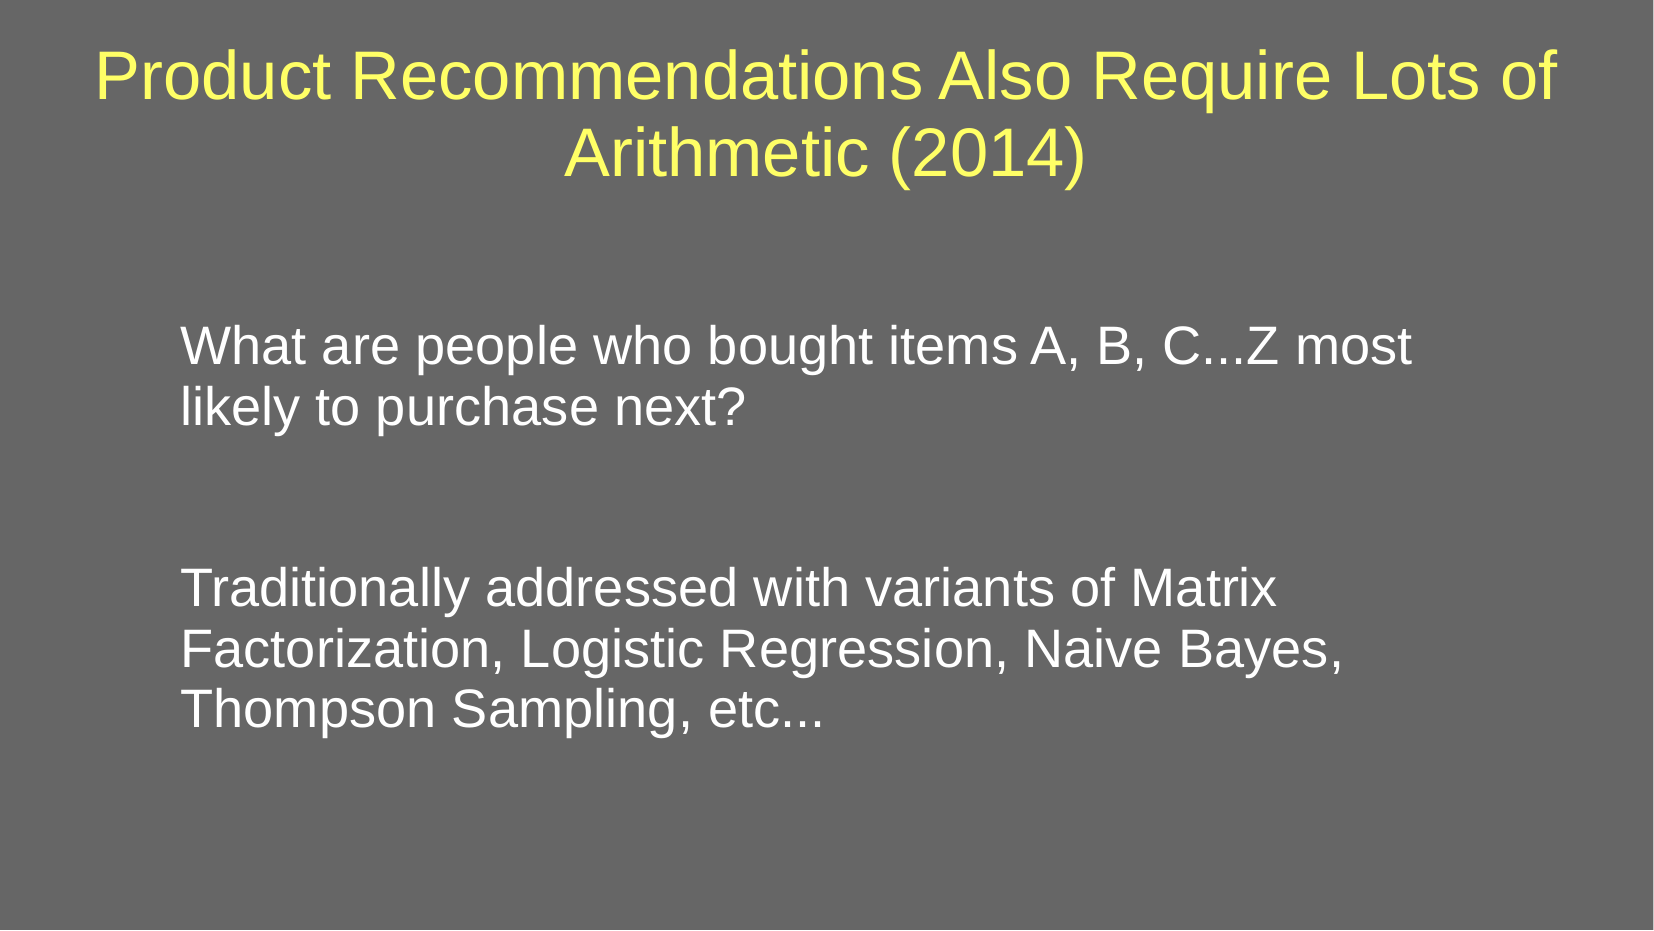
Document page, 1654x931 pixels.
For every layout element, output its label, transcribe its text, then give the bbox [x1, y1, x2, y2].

text_box What are people who bought items A, B, C...Z most likely to purchase next? Traditionally addressed with variants of Matrix Factorization, Logistic Regression, Naive Bayes, Thompson Sampling, etc... [130, 307, 1512, 789]
title Product Recommendations Also Require Lots of Arithmetic (2014) [82, 36, 1571, 193]
